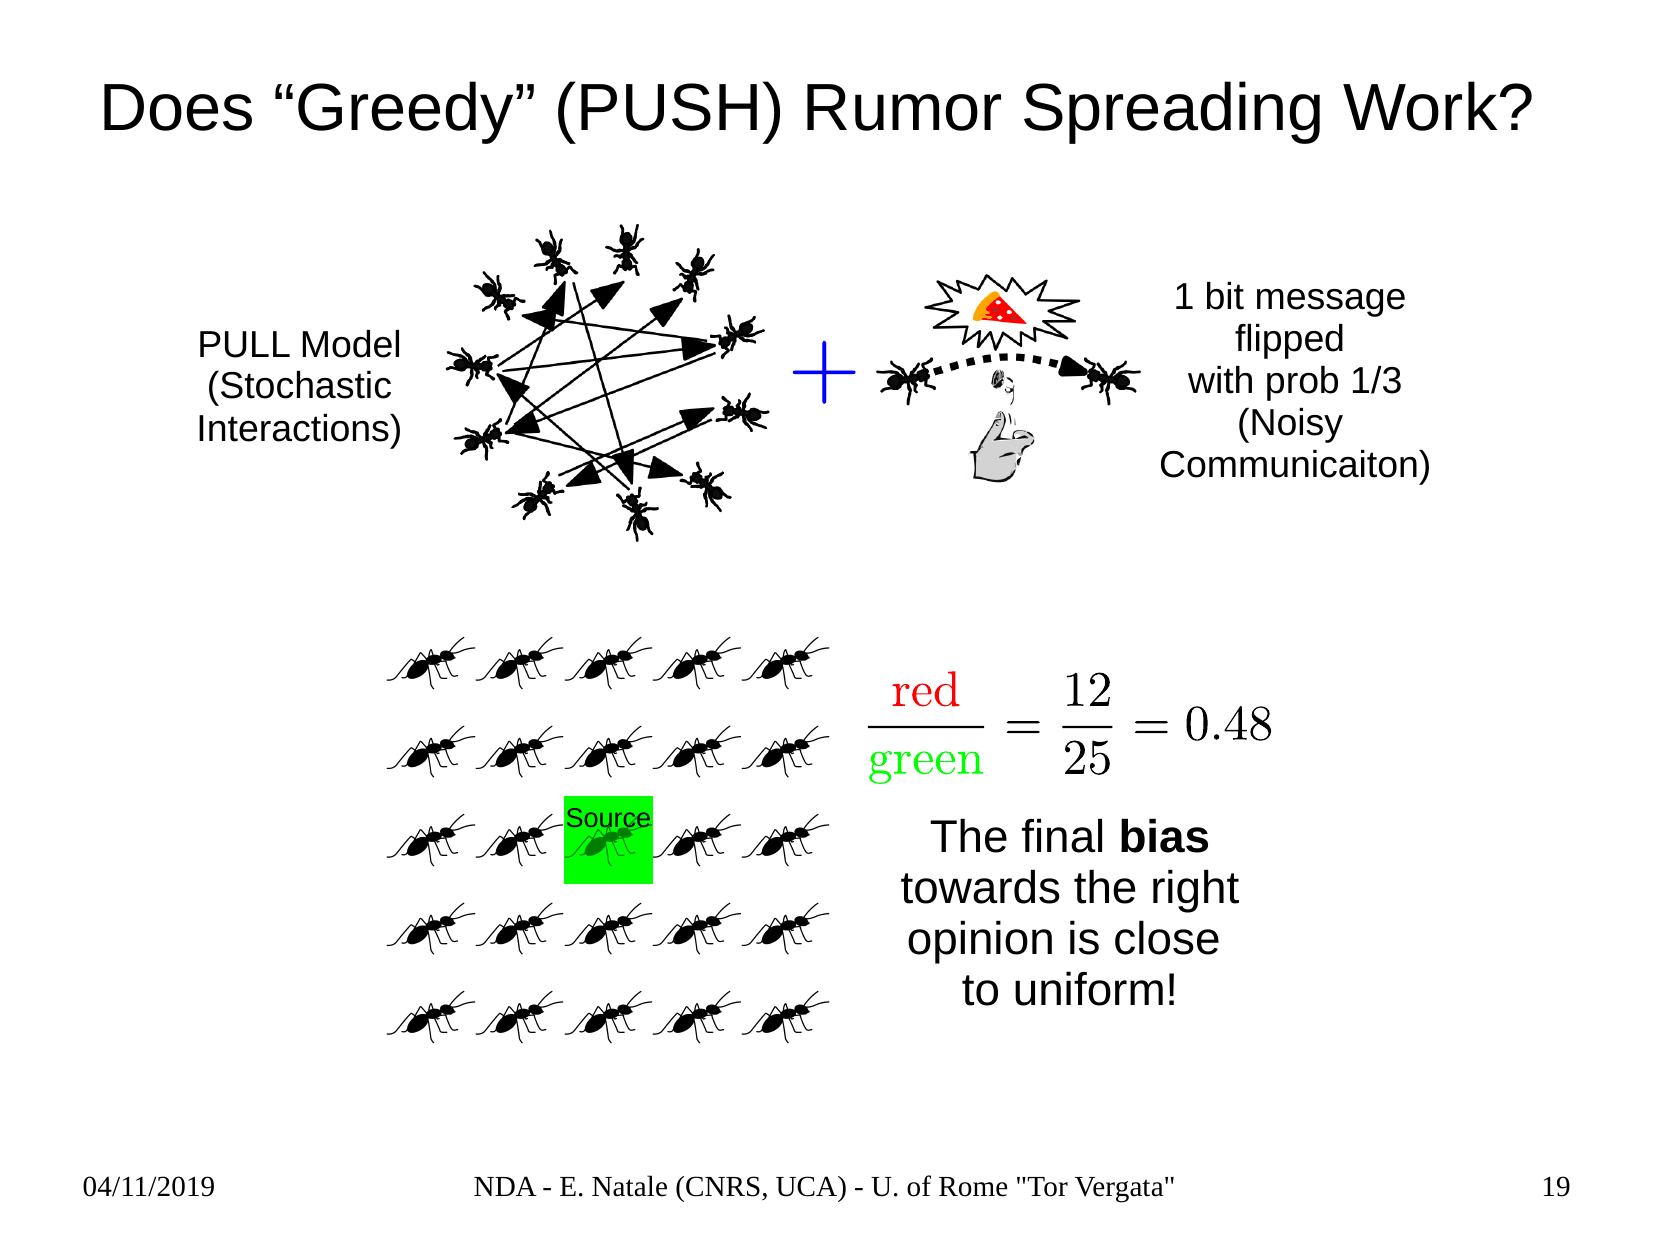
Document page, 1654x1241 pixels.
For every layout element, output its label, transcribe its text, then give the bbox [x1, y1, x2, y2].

picture [409, 208, 1157, 554]
picture [386, 618, 830, 1062]
text_box PULL Model (Stochastic Interactions) [181, 315, 421, 457]
title Does “Greedy” (PUSH) Rumor Spreading Work? [82, 49, 1571, 165]
text_box [867, 671, 1272, 784]
text_box The final bias towards the right opinion is close to uniform! [885, 803, 1255, 1024]
text_box 1 bit message flipped with prob 1/3 (Noisy Communicaiton) [1144, 268, 1472, 508]
